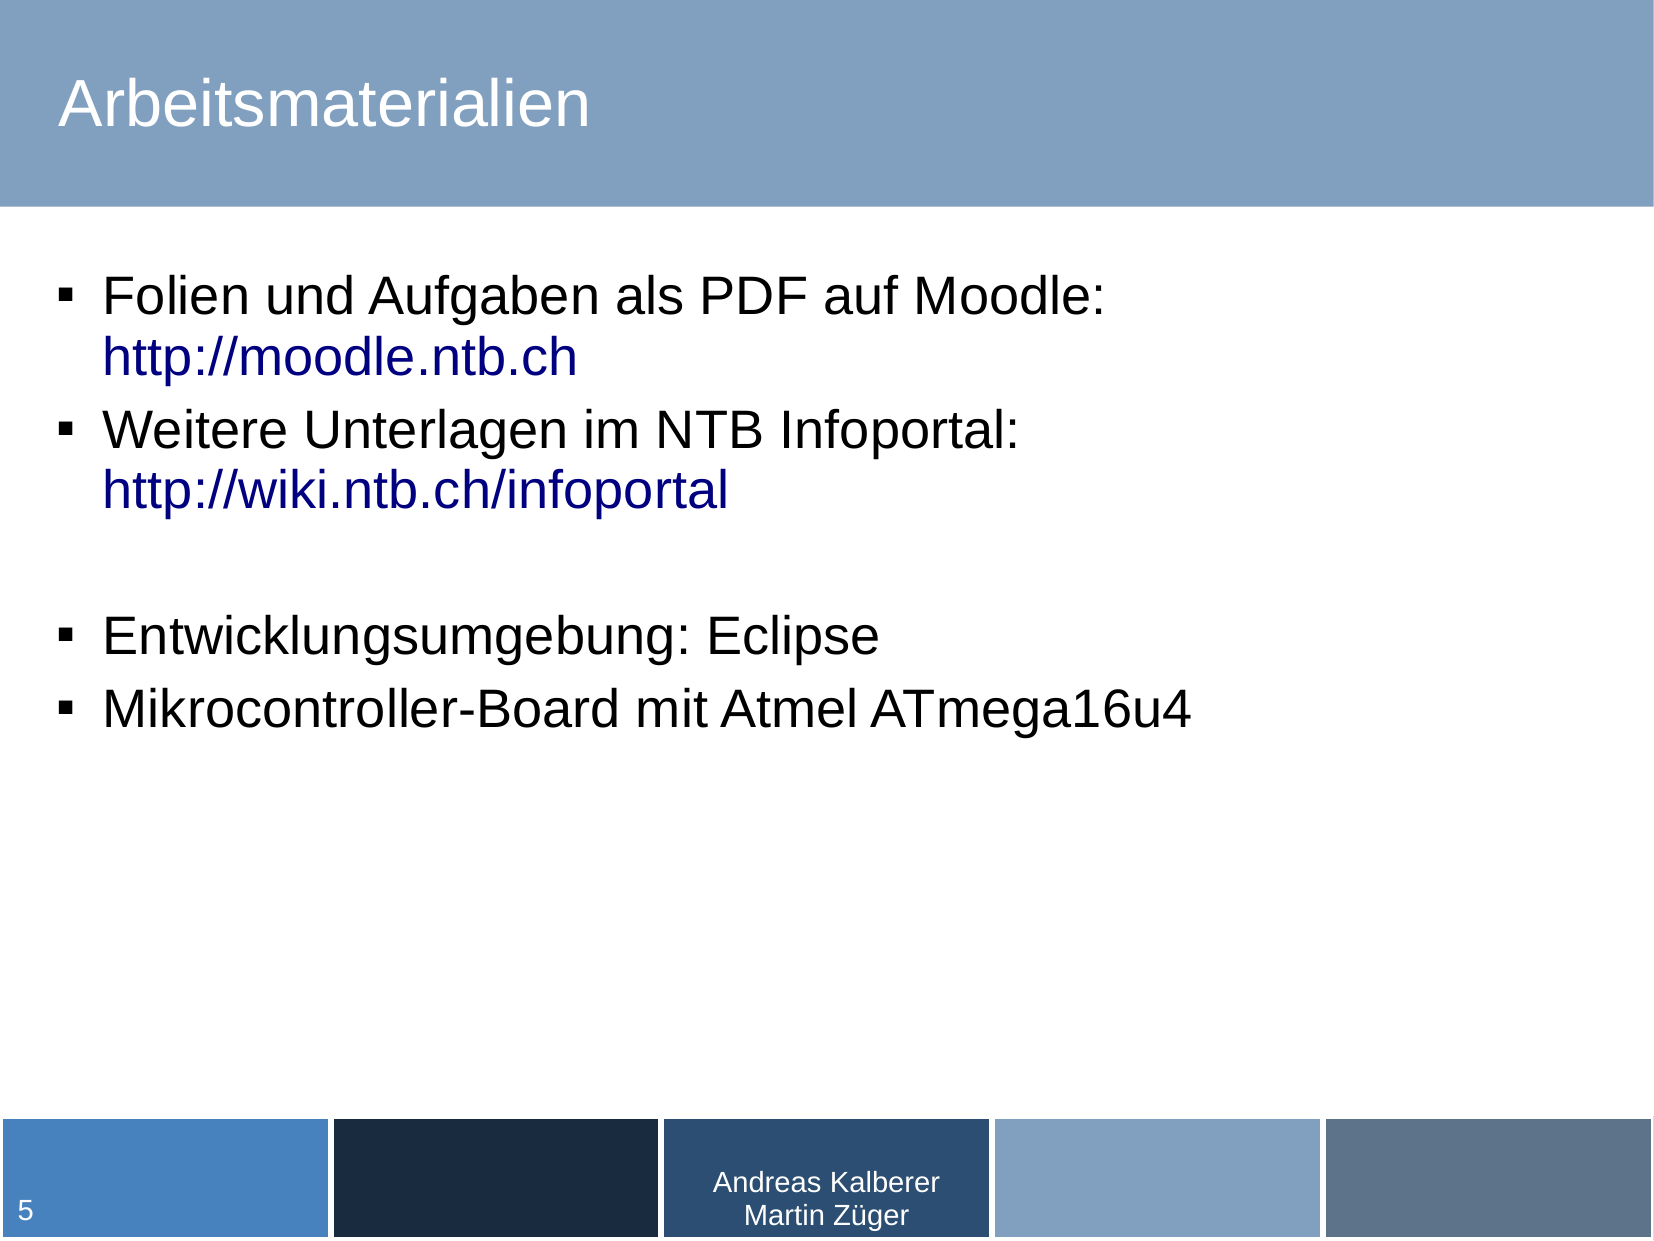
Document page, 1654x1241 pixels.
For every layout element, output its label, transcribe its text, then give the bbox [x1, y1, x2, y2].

title Arbeitsmaterialien [59, 29, 1595, 178]
list Folien und Aufgaben als PDF auf Moodle: http://moodle.ntb.ch Weitere Unterlagen im NTB Infoportal: http://wiki.ntb.ch/infoportal Entwicklungsumgebung: Eclipse Mikrocontroller-Board mit Atmel ATmega16u4 [59, 265, 1595, 986]
